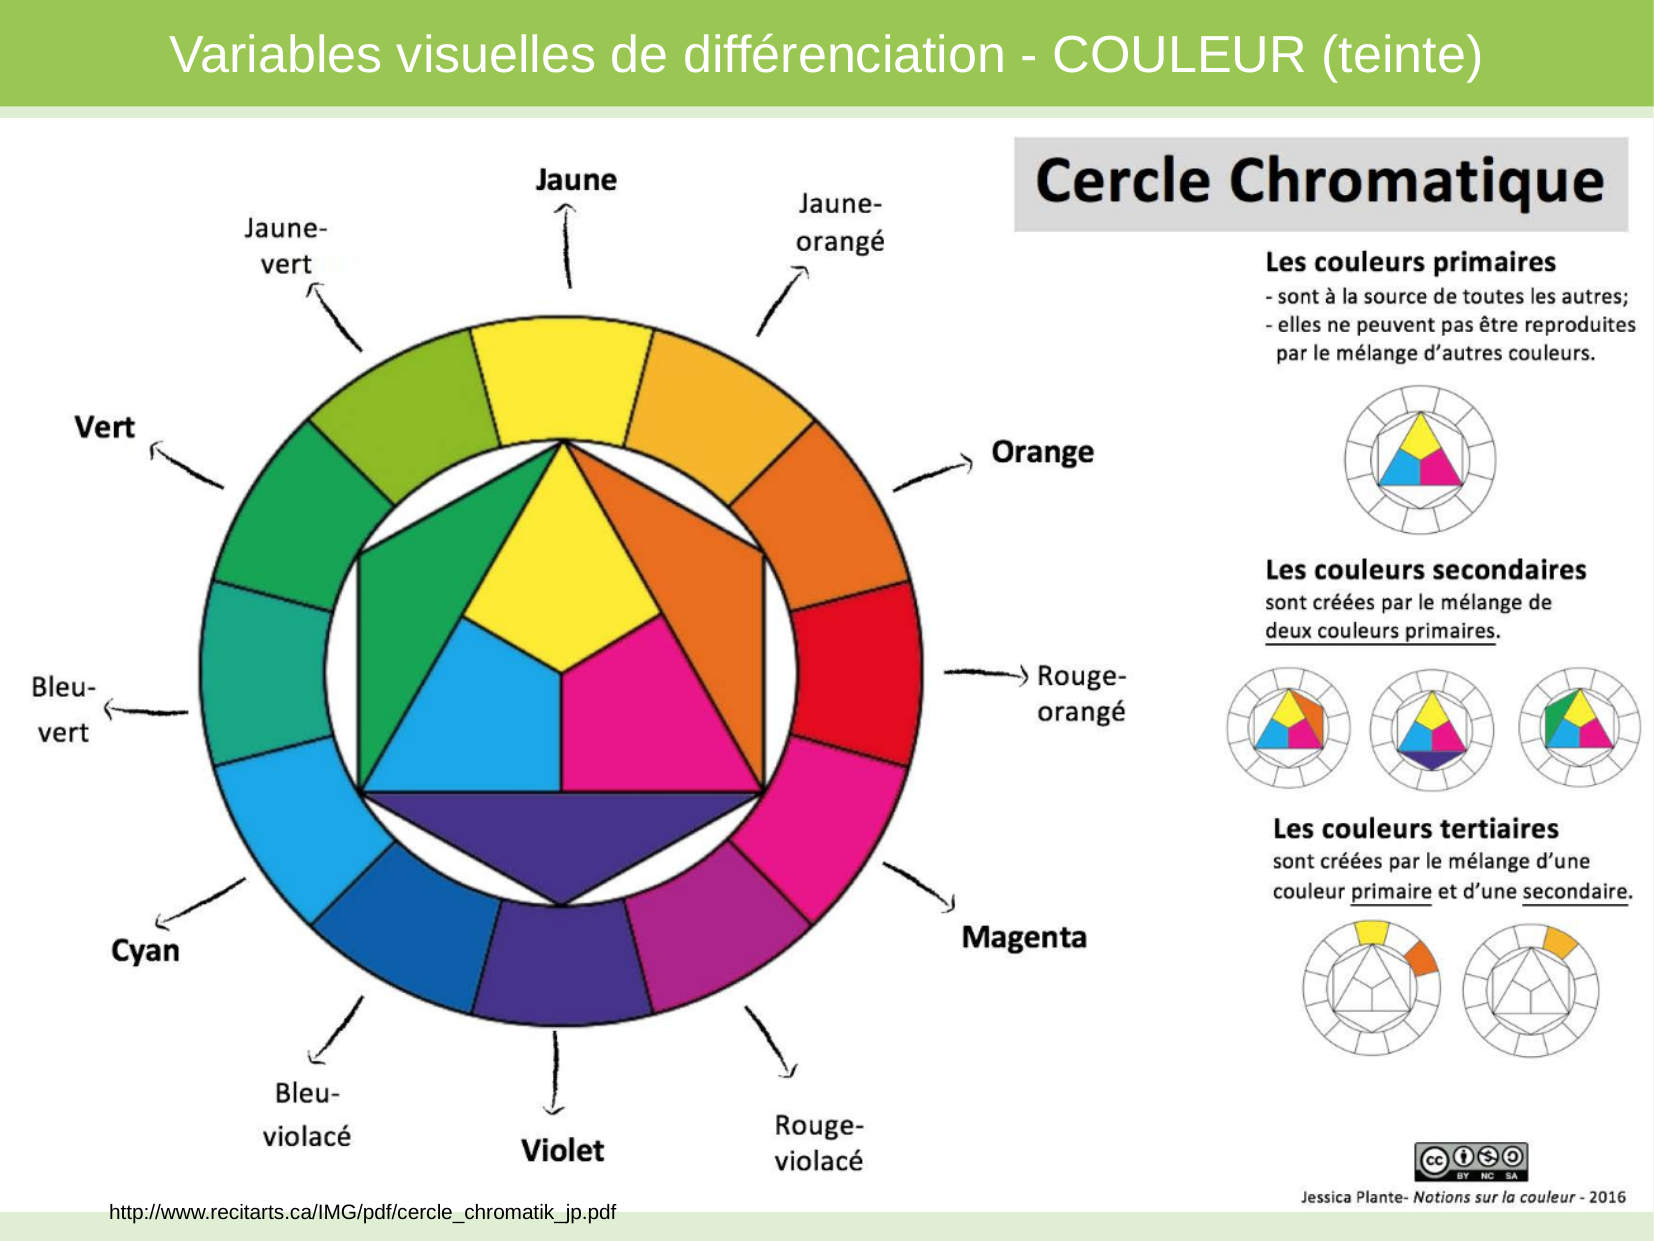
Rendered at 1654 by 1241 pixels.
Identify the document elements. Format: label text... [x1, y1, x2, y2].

picture [0, 118, 1654, 1212]
title Variables visuelles de différenciation - COULEUR (teinte) [82, 19, 1571, 89]
text_box http://www.recitarts.ca/IMG/pdf/cercle_chromatik_jp.pdf [94, 1192, 886, 1241]
